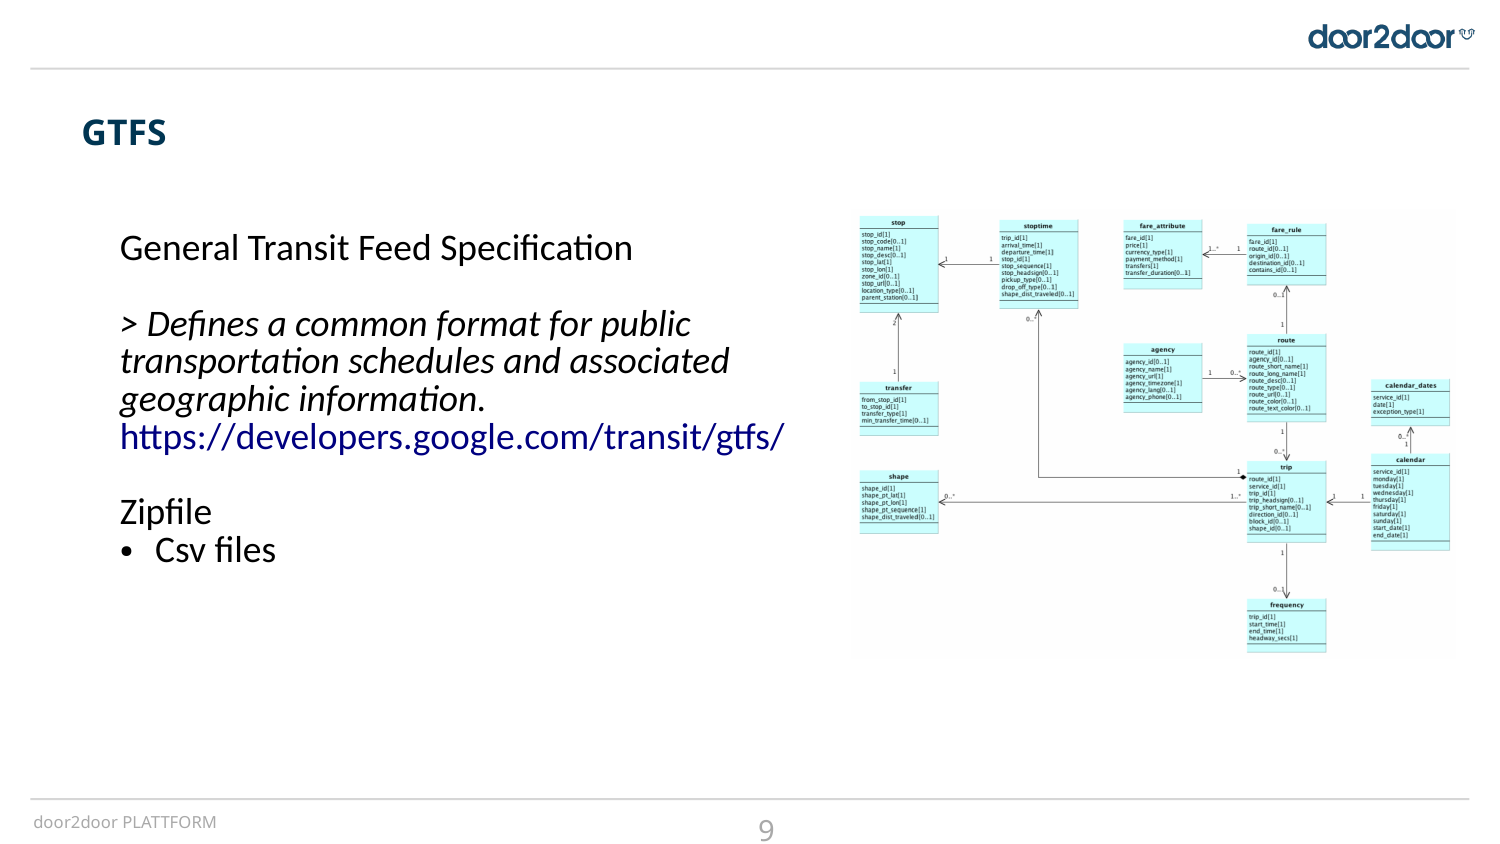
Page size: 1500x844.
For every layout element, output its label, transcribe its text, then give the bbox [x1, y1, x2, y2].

title GTFS [75, 101, 1188, 162]
picture [850, 209, 1456, 659]
picture [1306, 22, 1477, 50]
text_box General Transit Feed Specification > Defines a common format for public transportation schedules and associated geographic information. https://developers.google.com/transit/gtfs/ Zipfile Csv files [105, 225, 851, 576]
slide_number <number> [737, 809, 778, 835]
